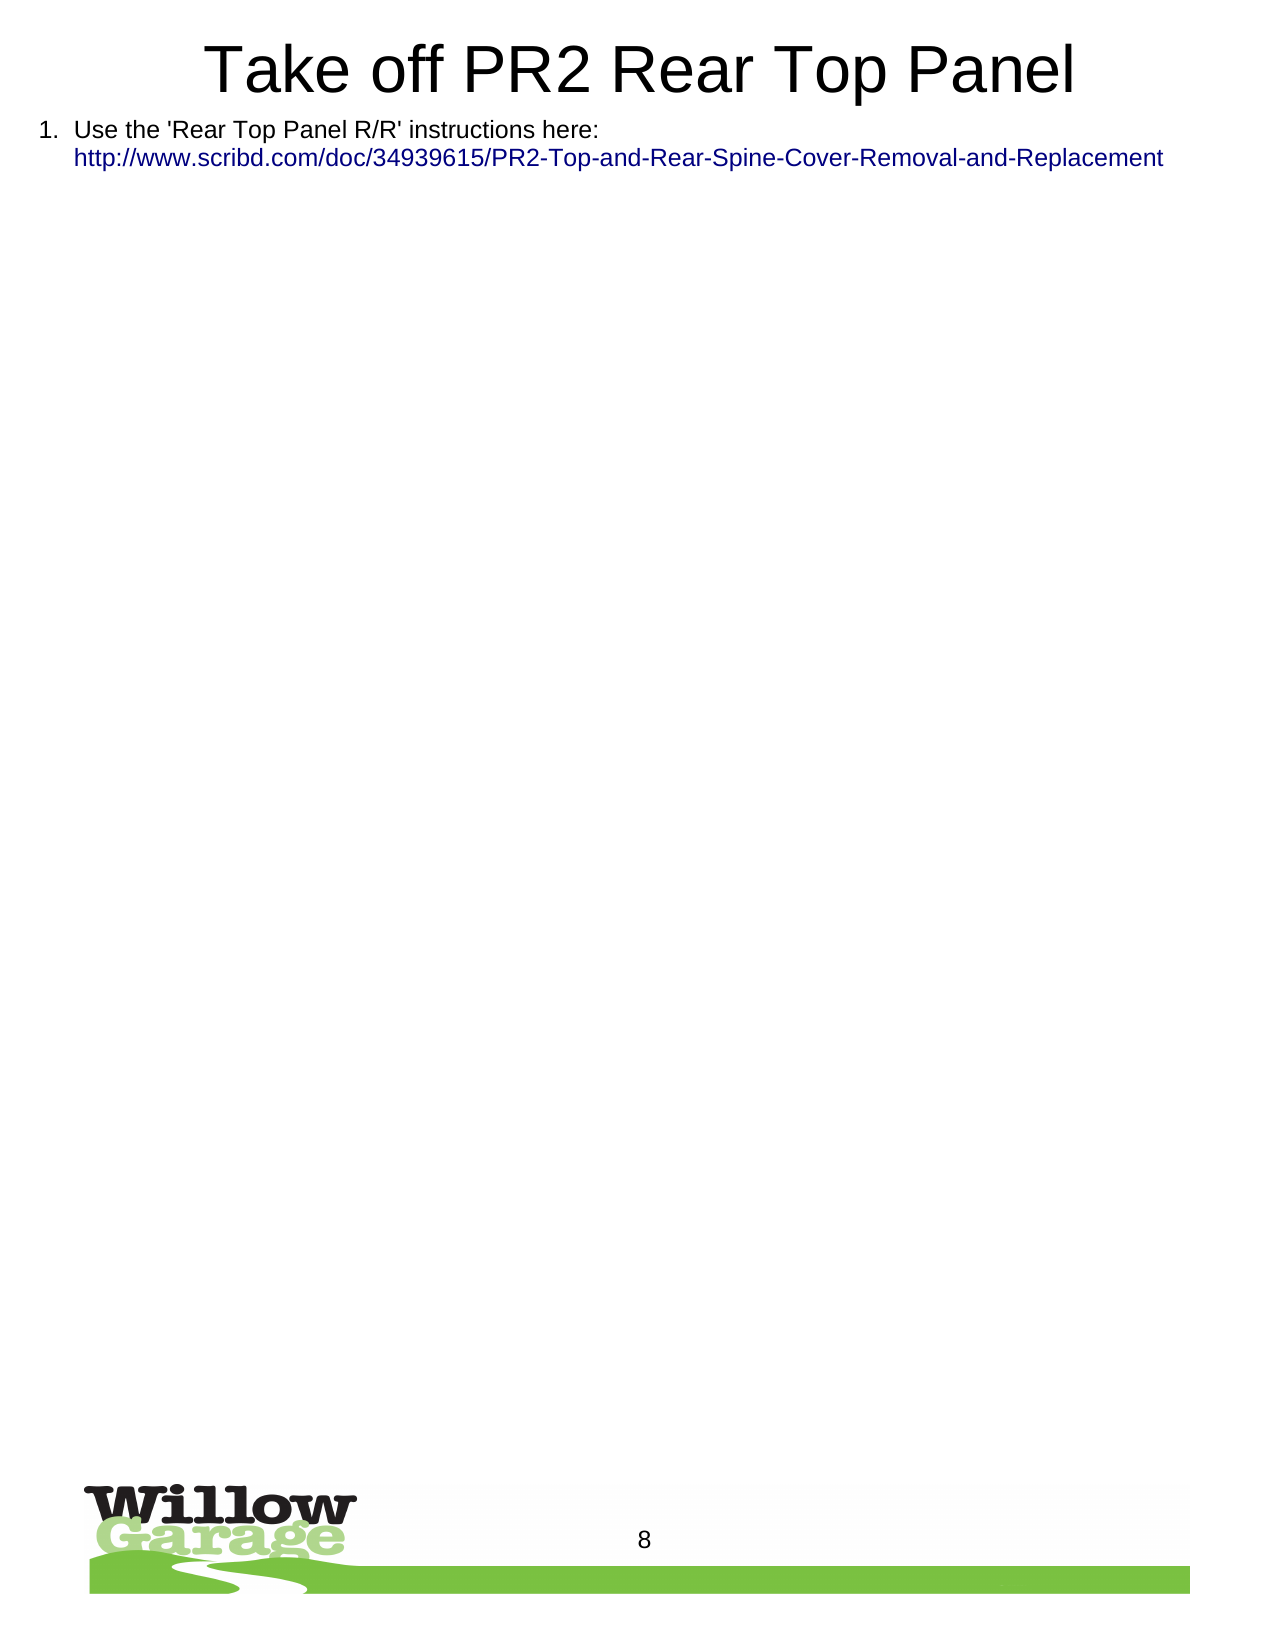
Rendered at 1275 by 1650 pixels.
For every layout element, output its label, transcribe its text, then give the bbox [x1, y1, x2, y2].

title Take off PR2 Rear Top Panel [84, 18, 1190, 115]
list Use the 'Rear Top Panel R/R' instructions here: http://www.scribd.com/doc/34939615/PR2-Top-and-Rear-Spine-Cover-Removal-and-Replacement [38, 115, 1202, 291]
picture [84, 1484, 1190, 1594]
